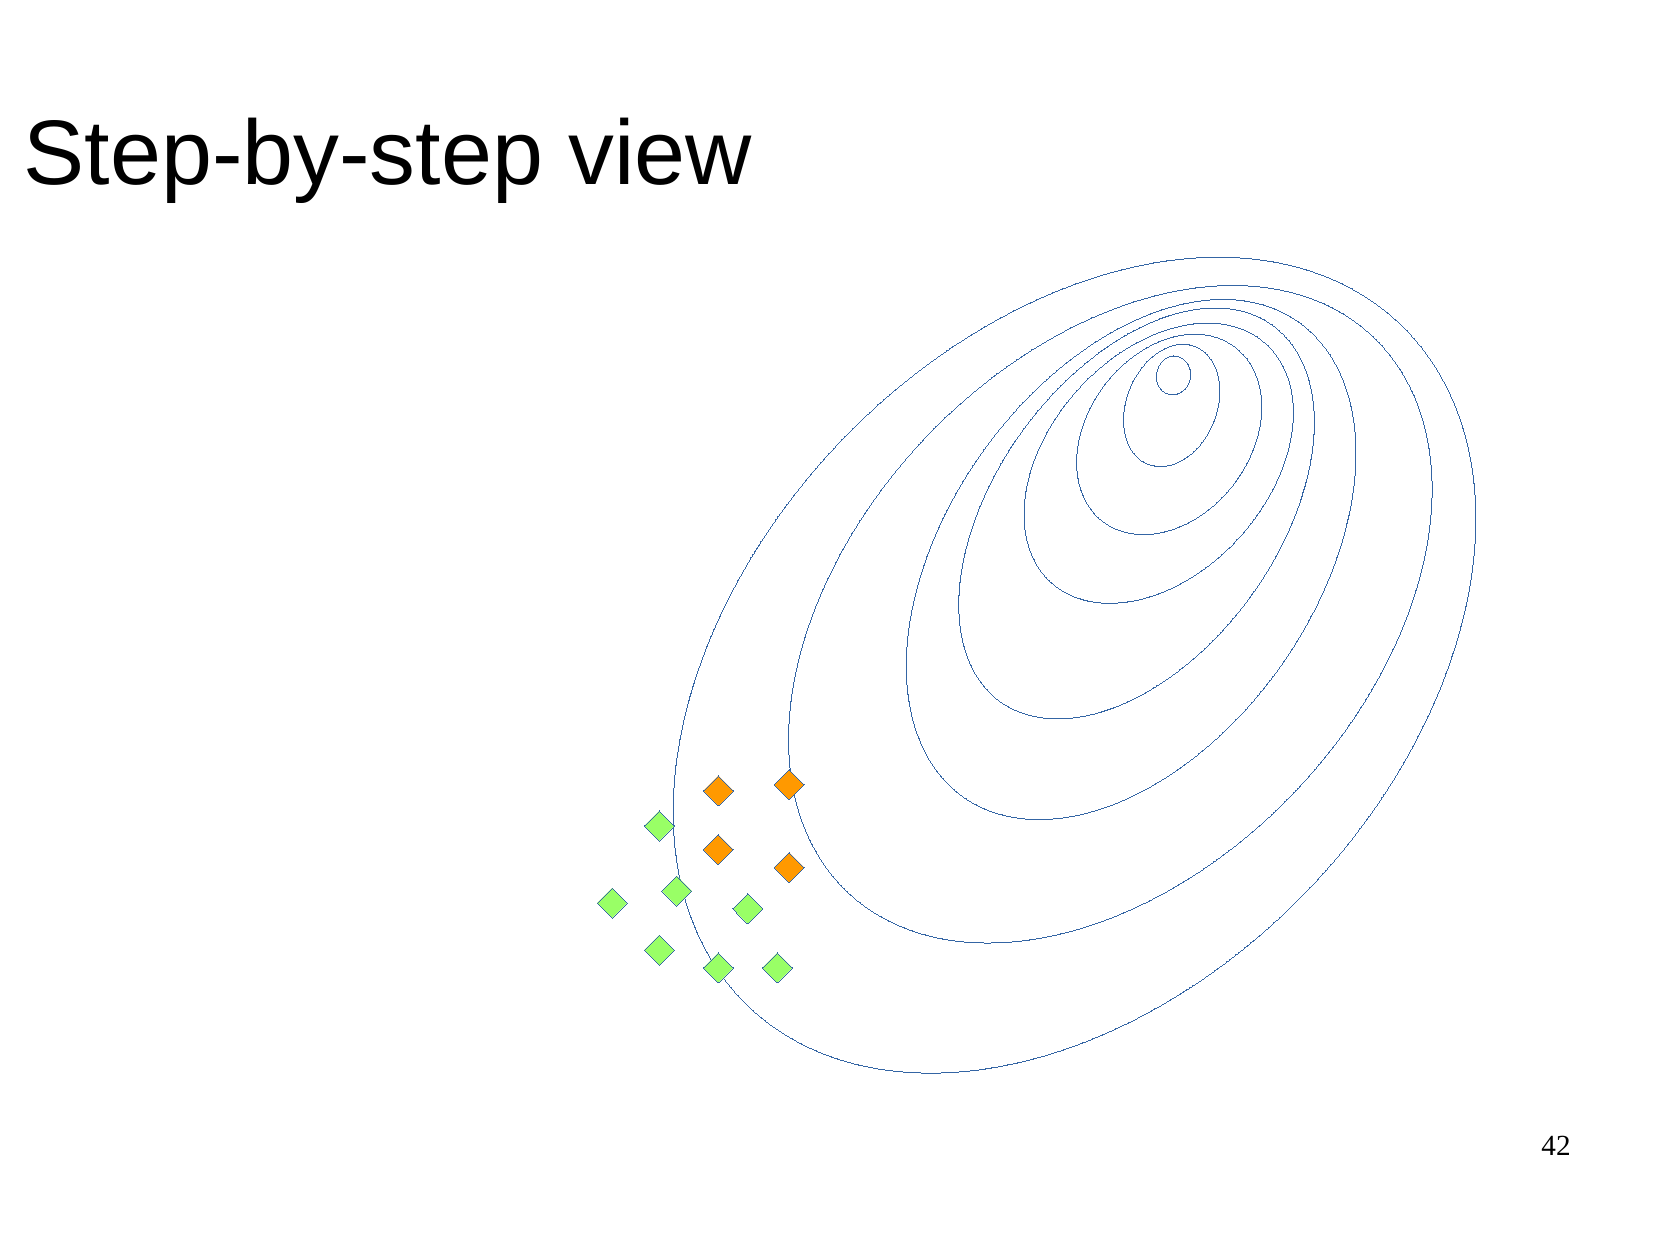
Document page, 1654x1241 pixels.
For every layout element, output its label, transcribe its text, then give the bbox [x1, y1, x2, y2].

text_box [644, 257, 1476, 1074]
text_box [597, 888, 628, 919]
title Step-by-step view [23, 49, 1512, 257]
text_box [644, 935, 675, 966]
